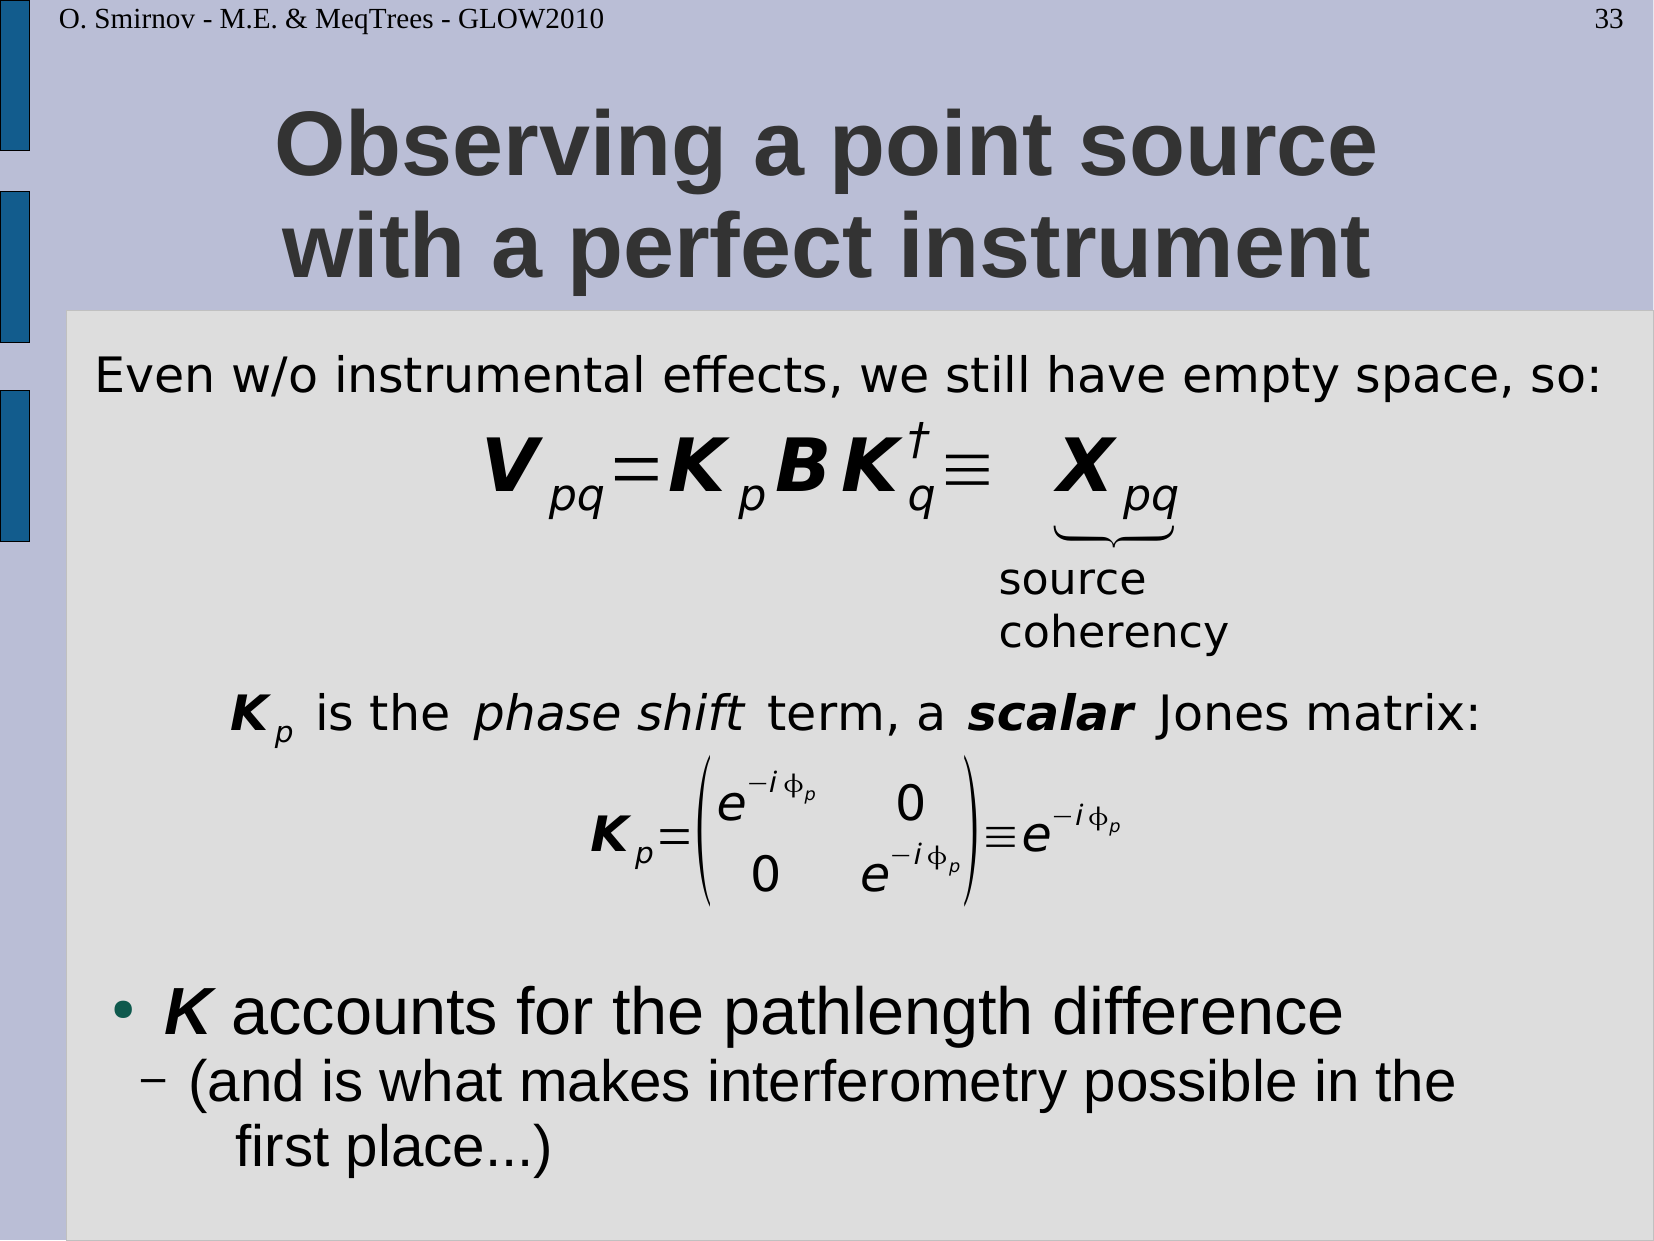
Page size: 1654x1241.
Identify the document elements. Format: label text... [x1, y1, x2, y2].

title Observing a point source with a perfect instrument [121, 91, 1534, 299]
list K accounts for the pathlength difference (and is what makes interferometry possible in the first place...) [93, 974, 1565, 1241]
chart [88, 324, 1623, 1000]
